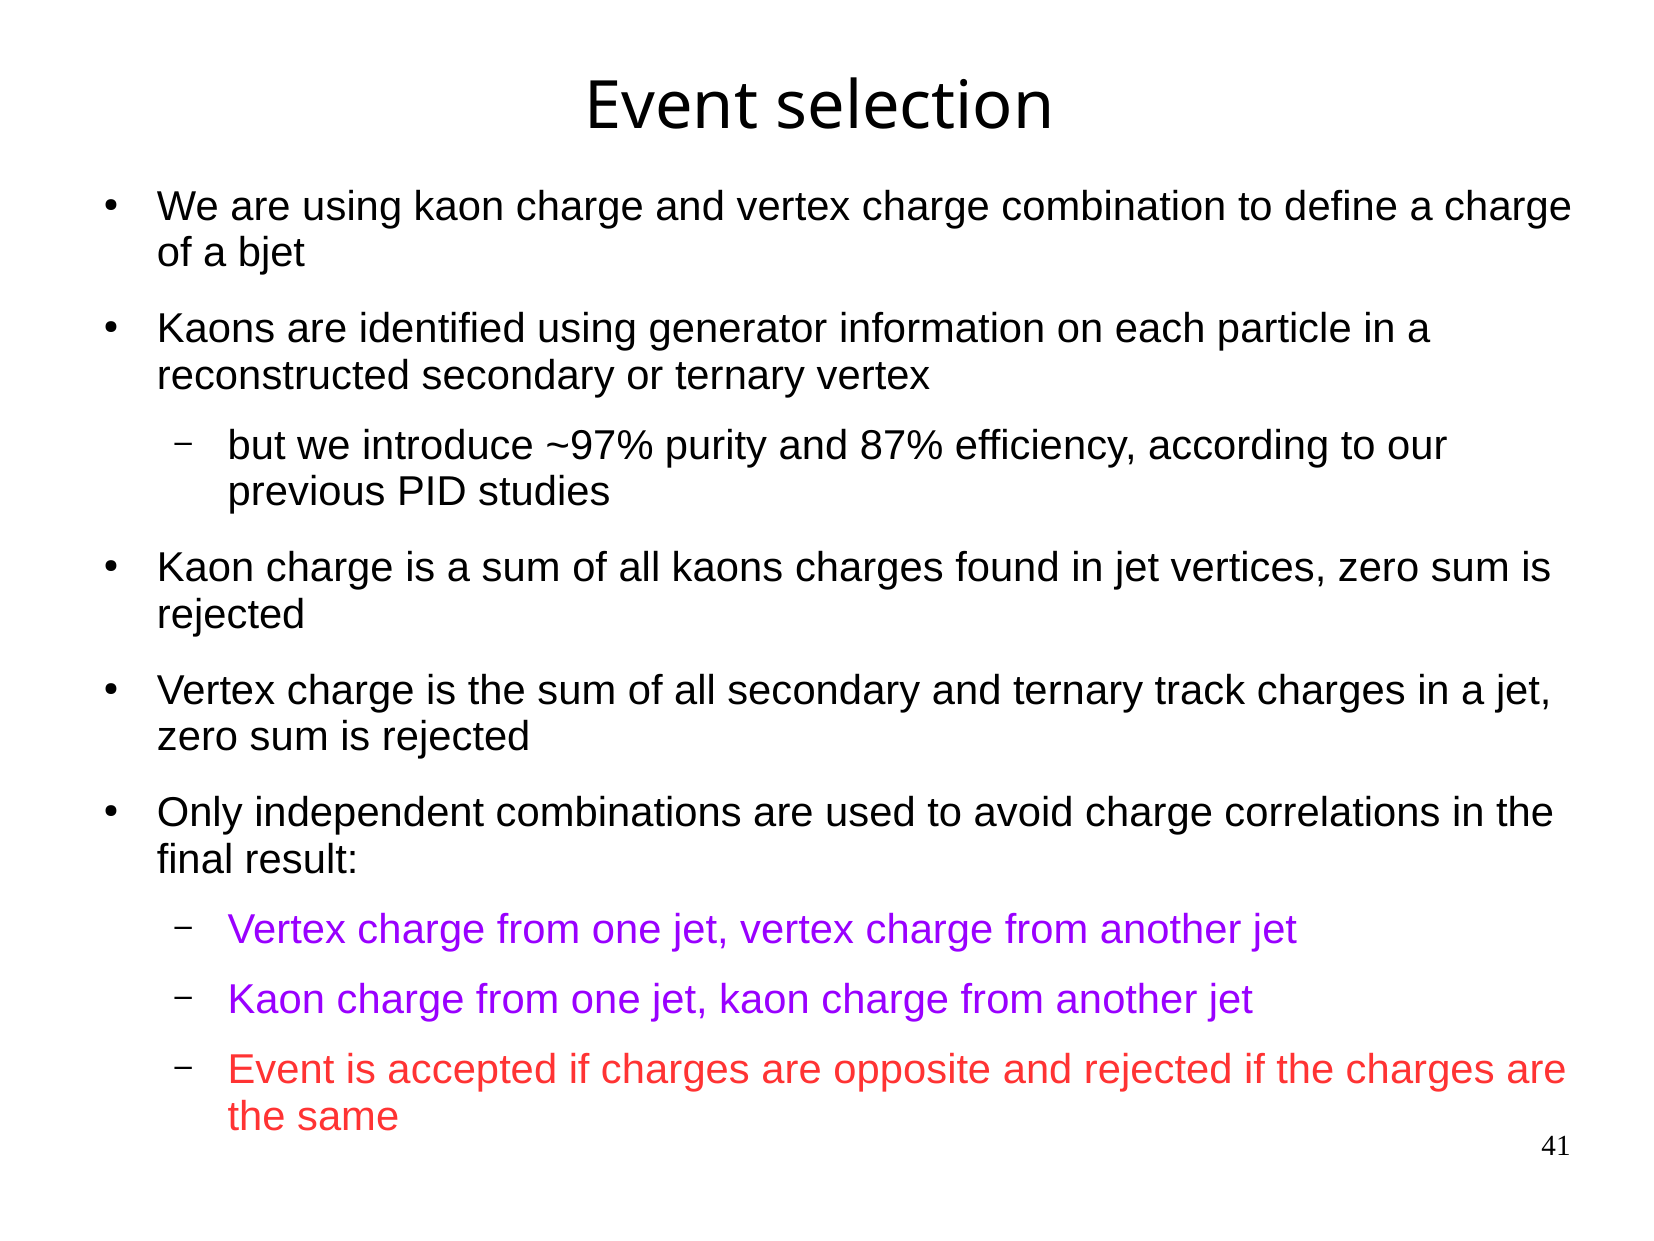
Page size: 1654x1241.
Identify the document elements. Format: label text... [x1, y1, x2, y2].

list We are using kaon charge and vertex charge combination to define a charge of a bjet Kaons are identified using generator information on each particle in a reconstructed secondary or ternary vertex but we introduce ~97% purity and 87% efficiency, according to our previous PID studies Kaon charge is a sum of all kaons charges found in jet vertices, zero sum is rejected Vertex charge is the sum of all secondary and ternary track charges in a jet, zero sum is rejected Only independent combinations are used to avoid charge correlations in the final result: Vertex charge from one jet, vertex charge from another jet Kaon charge from one jet, kaon charge from another jet Event is accepted if charges are opposite and rejected if the charges are the same [85, 182, 1606, 1171]
title Event selection [85, 52, 1571, 153]
